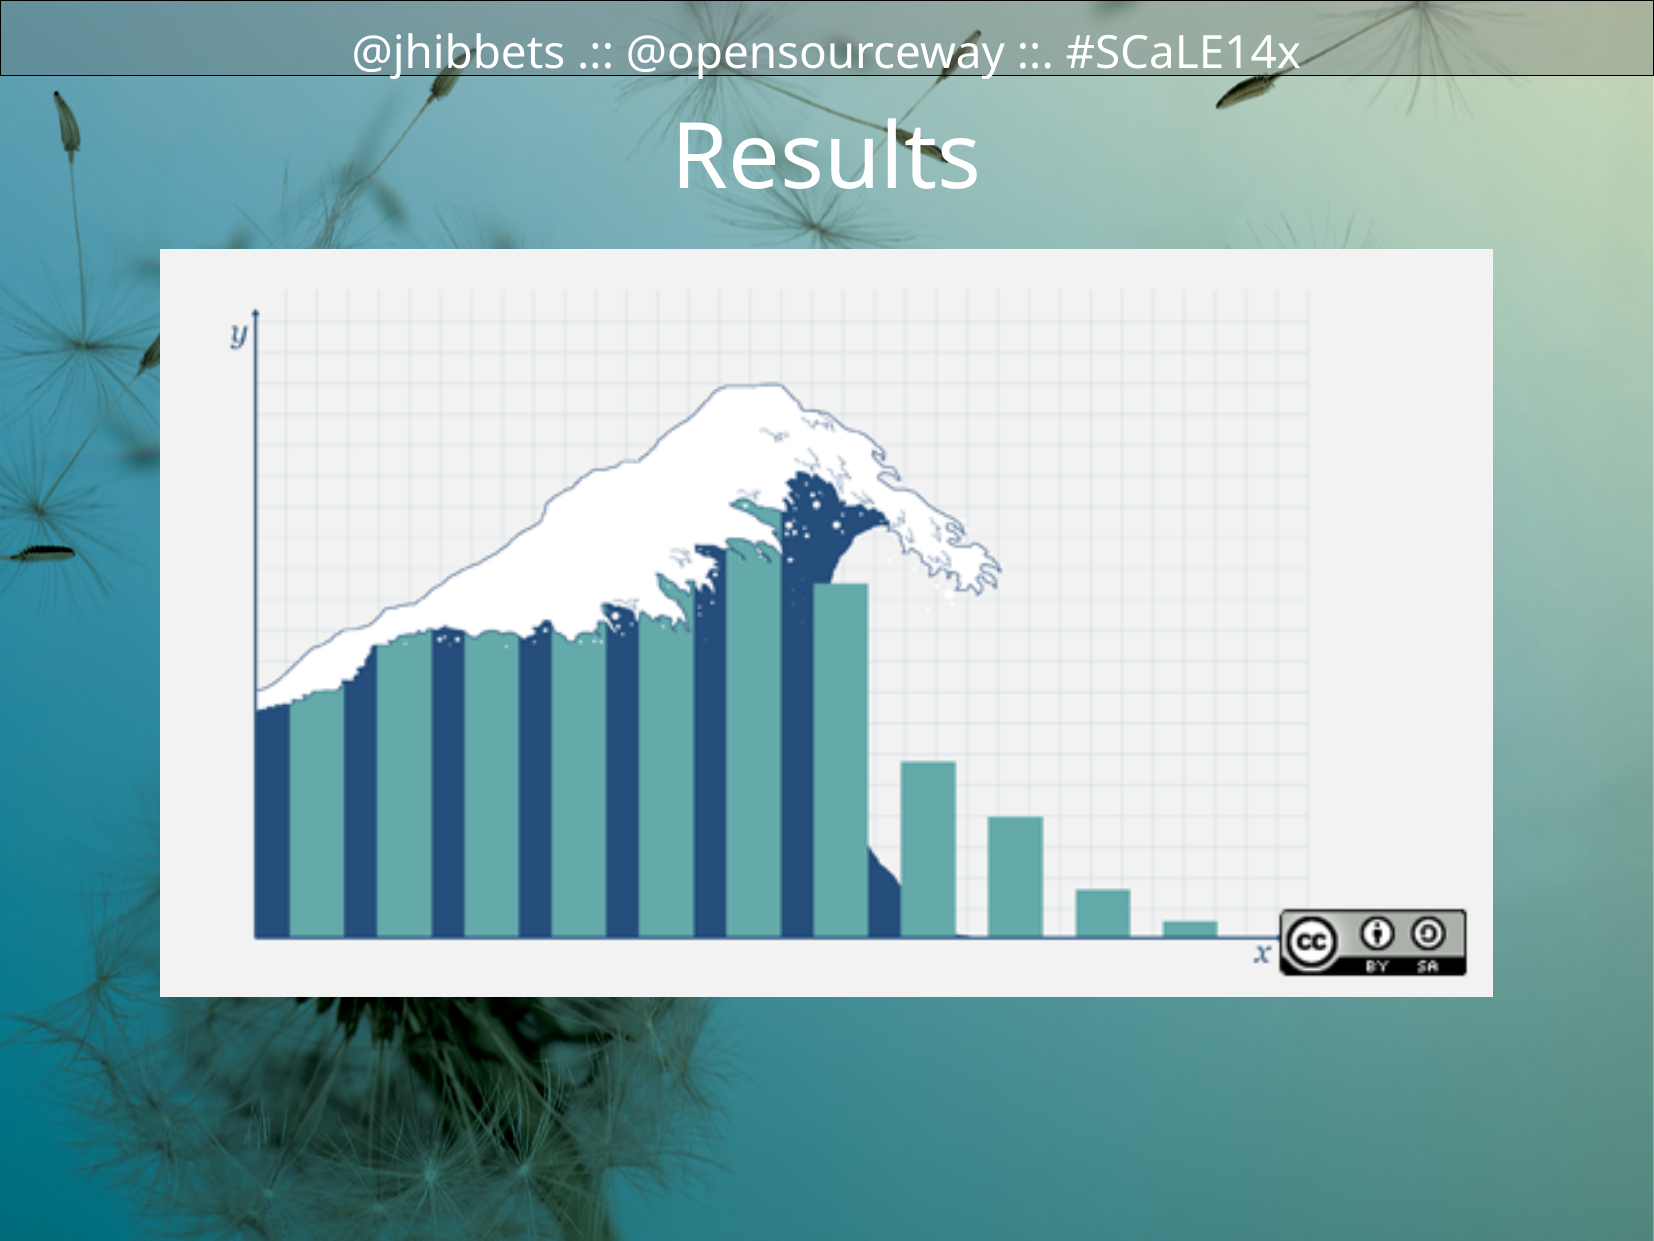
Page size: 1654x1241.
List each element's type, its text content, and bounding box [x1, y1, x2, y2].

picture [0, 76, 1654, 1241]
title Results [82, 49, 1571, 257]
